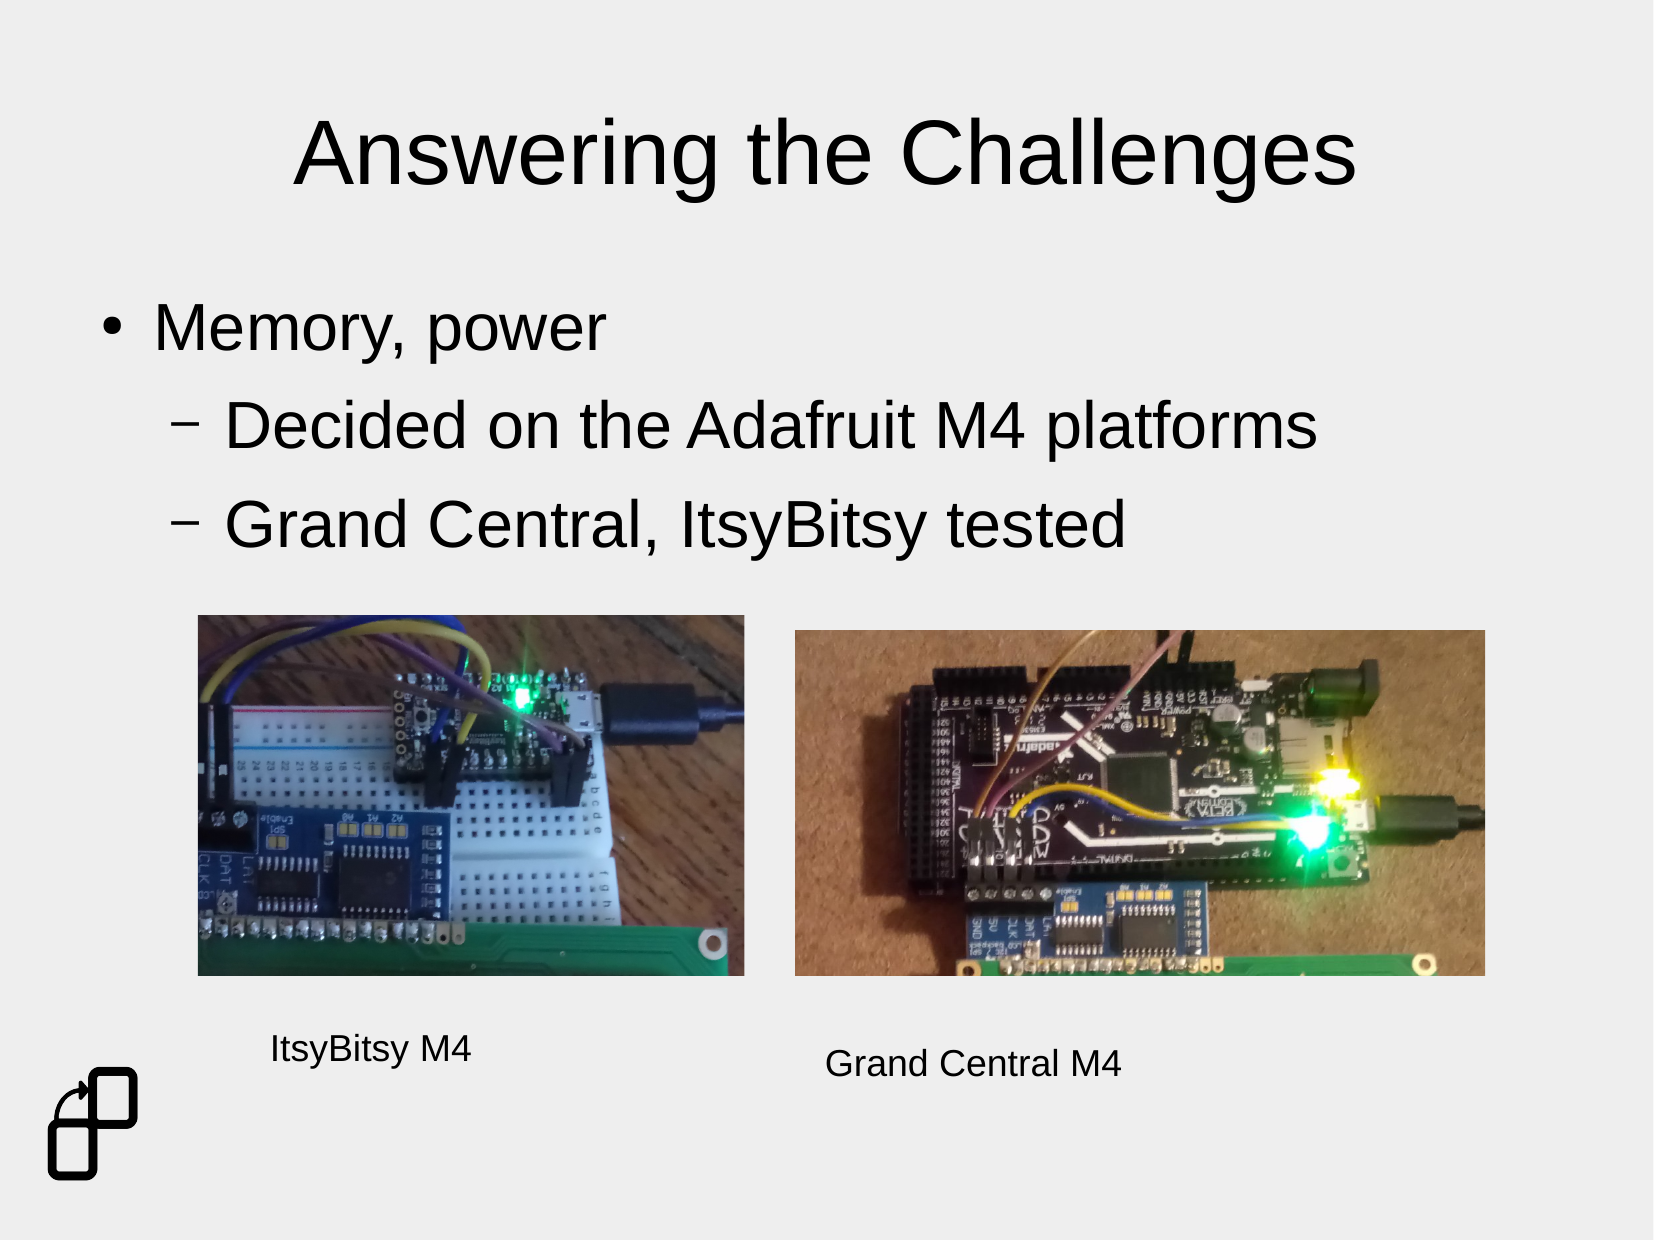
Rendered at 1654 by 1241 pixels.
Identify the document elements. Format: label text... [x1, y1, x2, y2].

picture [30, 1062, 153, 1186]
list Memory, power Decided on the Adafruit M4 platforms Grand Central, ItsyBitsy tested [82, 290, 1571, 1010]
title Answering the Challenges [82, 49, 1571, 257]
text_box Grand Central M4 [810, 1035, 1321, 1092]
picture [795, 630, 1486, 976]
picture [197, 615, 745, 976]
text_box ItsyBitsy M4 [255, 1020, 646, 1077]
